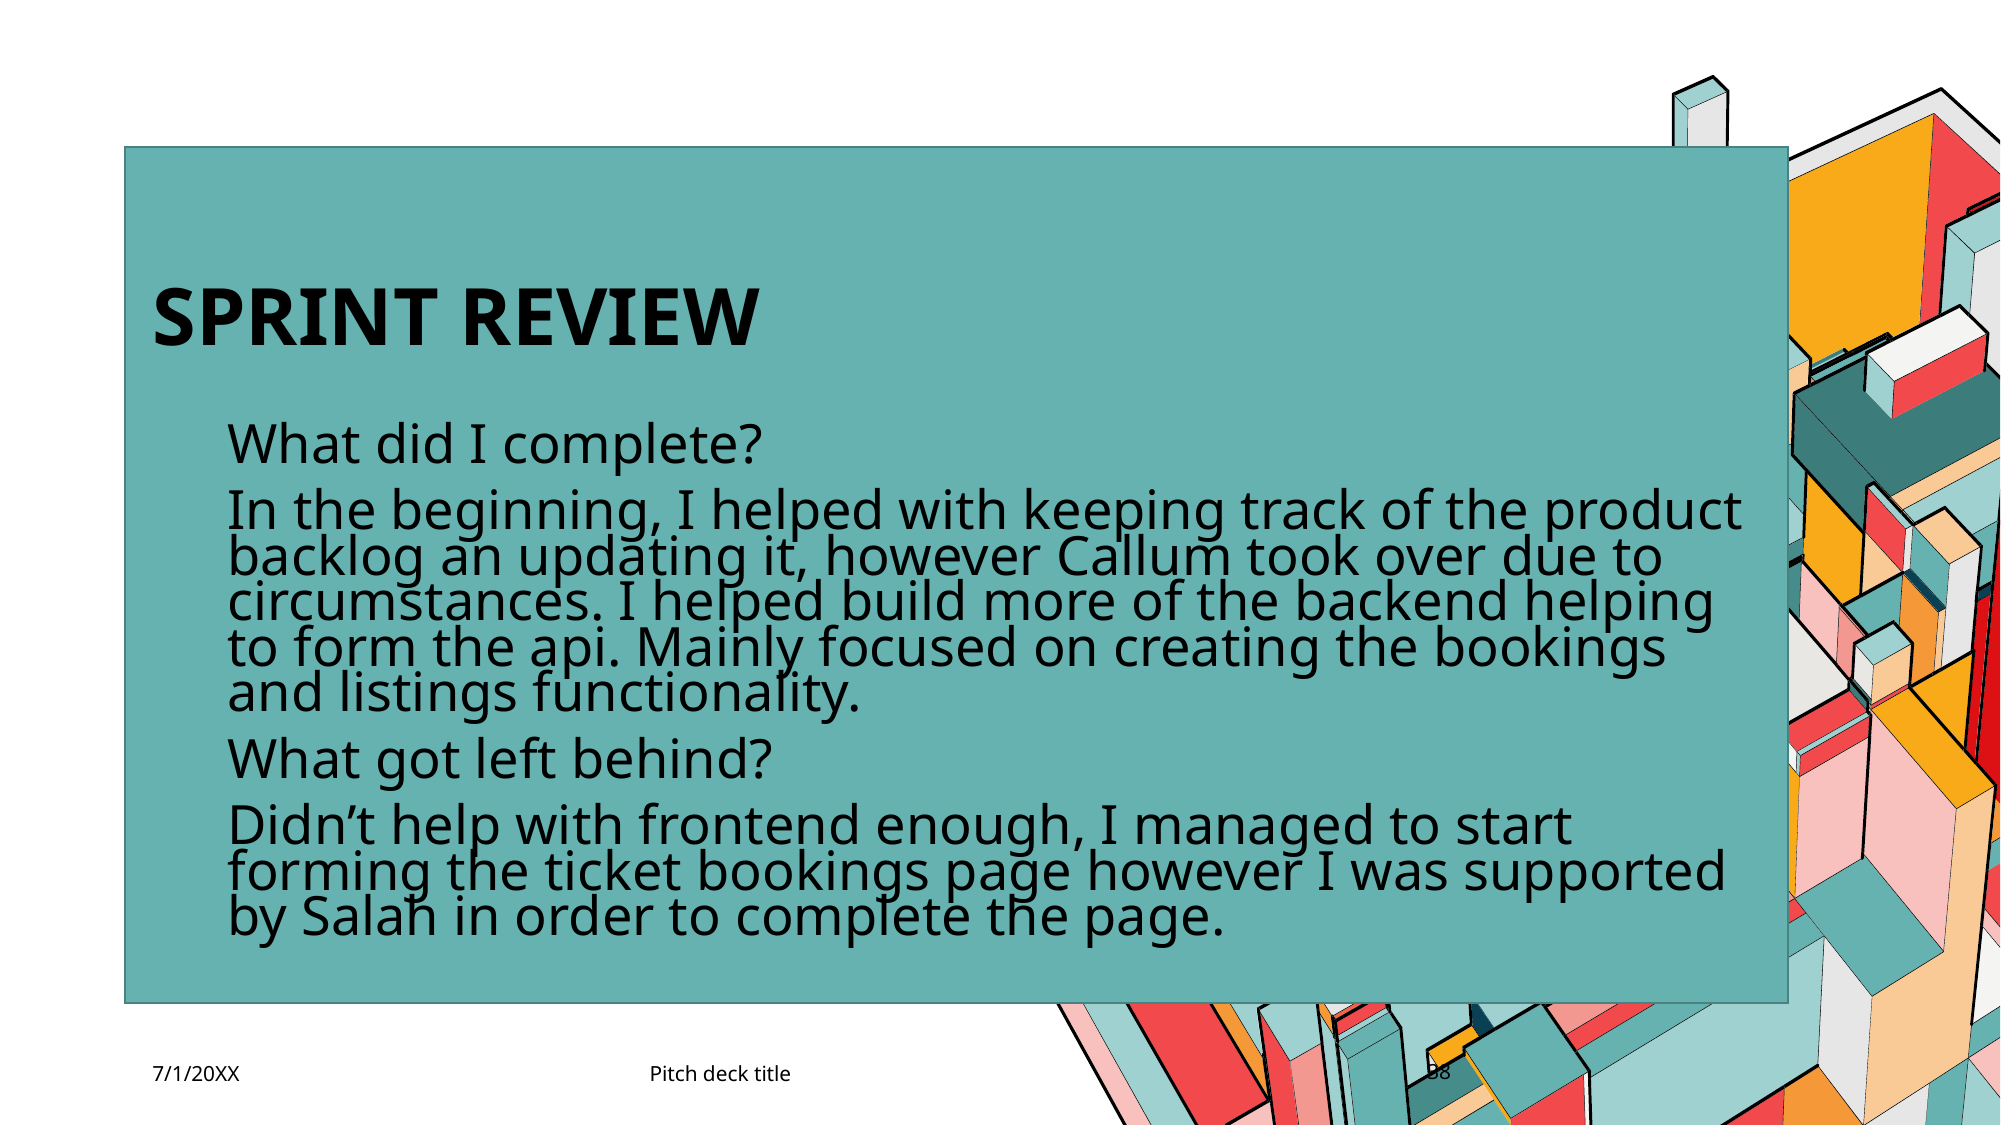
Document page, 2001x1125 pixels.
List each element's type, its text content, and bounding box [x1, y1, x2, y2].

text_box Pitch deck title [634, 1042, 1085, 1103]
text_box What did I complete? In the beginning, I helped with keeping track of the product backlog an updating it, however Callum took over due to circumstances. I helped build more of the backend helping to form the api. Mainly focused on creating the bookings and listings functionality. What got left behind? Didn’t help with frontend enough, I managed to start forming the ticket bookings page however I was supported by Salah in order to complete the page. [212, 419, 1788, 964]
title Sprint Review [212, 161, 1788, 376]
text_box 7/1/20XX [137, 1042, 363, 1103]
text_box ‹#› [1412, 1042, 1863, 1103]
text_box [125, 147, 1788, 1003]
